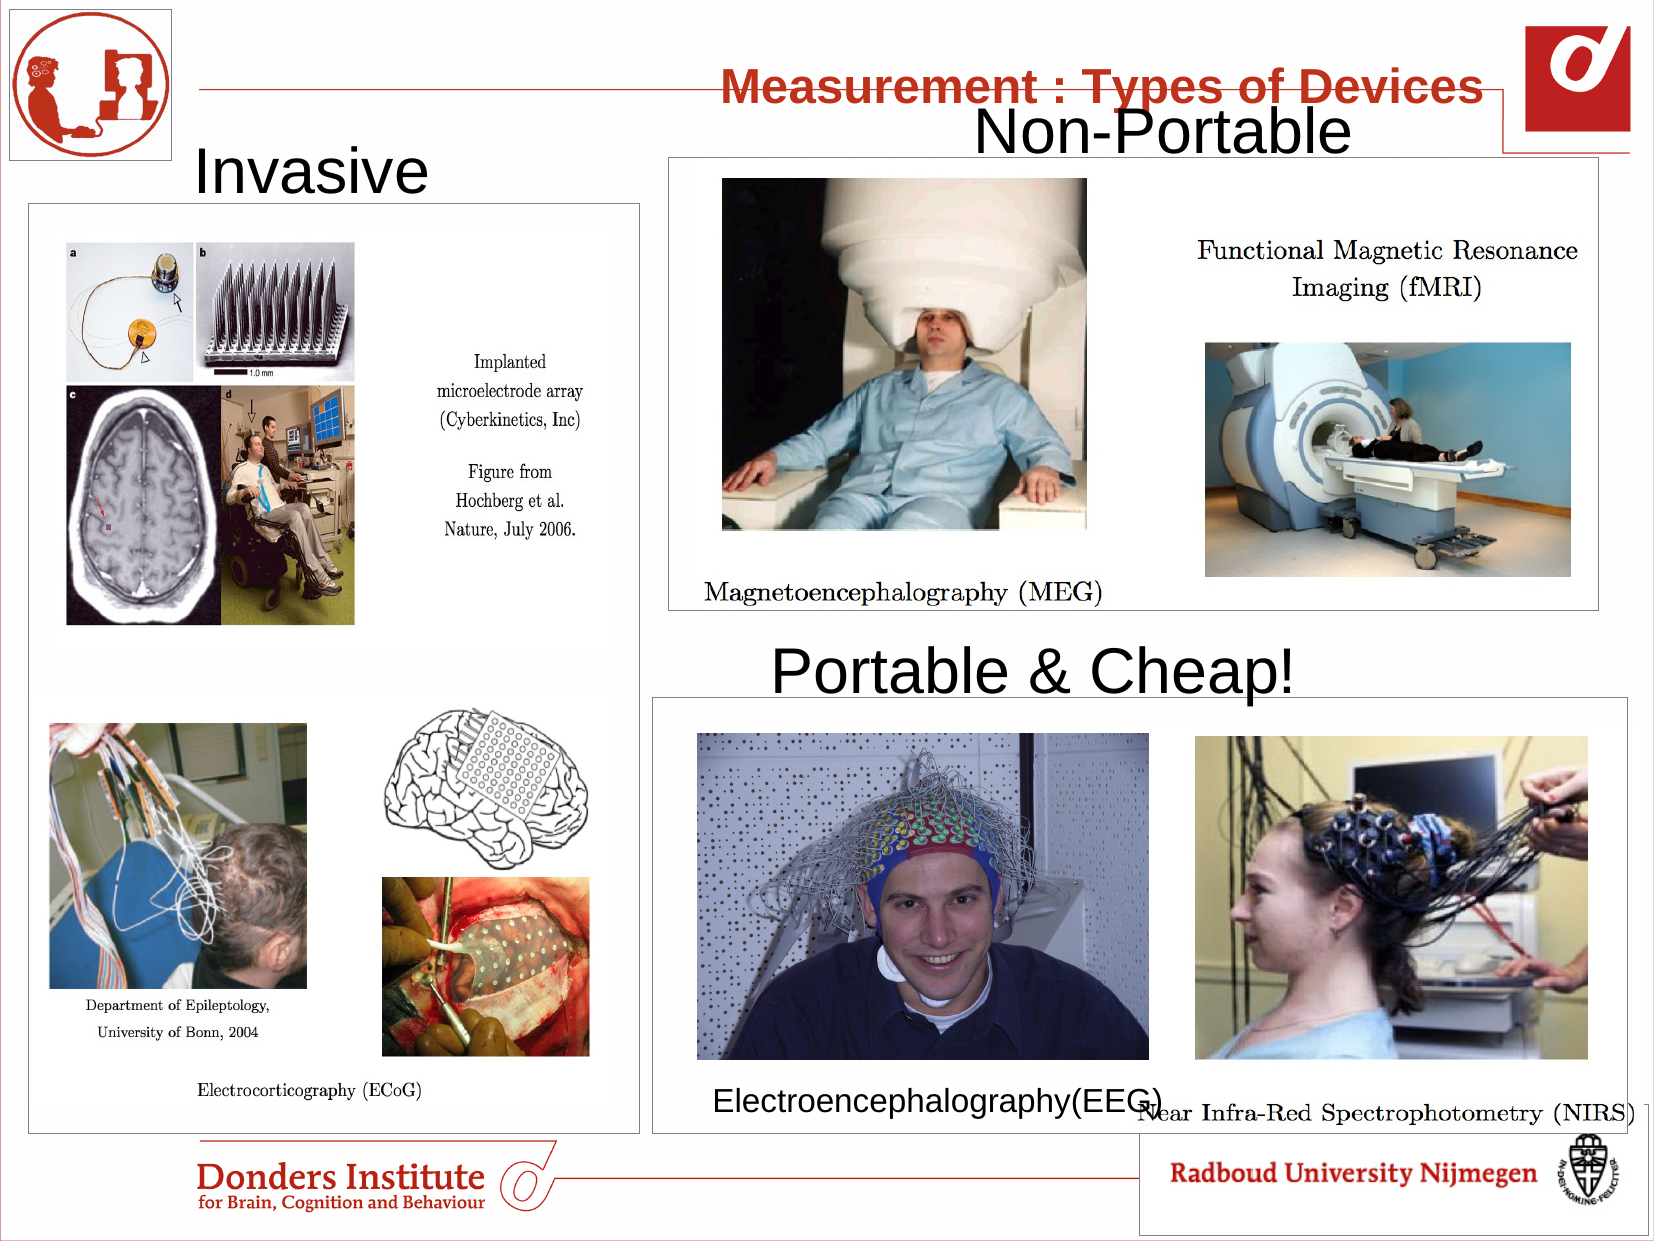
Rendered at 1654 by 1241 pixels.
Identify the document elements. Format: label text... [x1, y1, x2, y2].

picture [0, 0, 1654, 1241]
text_box Portable & Cheap! [755, 627, 1313, 715]
text_box Non-Portable [959, 87, 1370, 175]
text_box Electroencephalography(EEG) [697, 1075, 1180, 1128]
title Measurement : Types of Devices [720, 30, 1522, 151]
text_box Invasive [178, 127, 446, 215]
